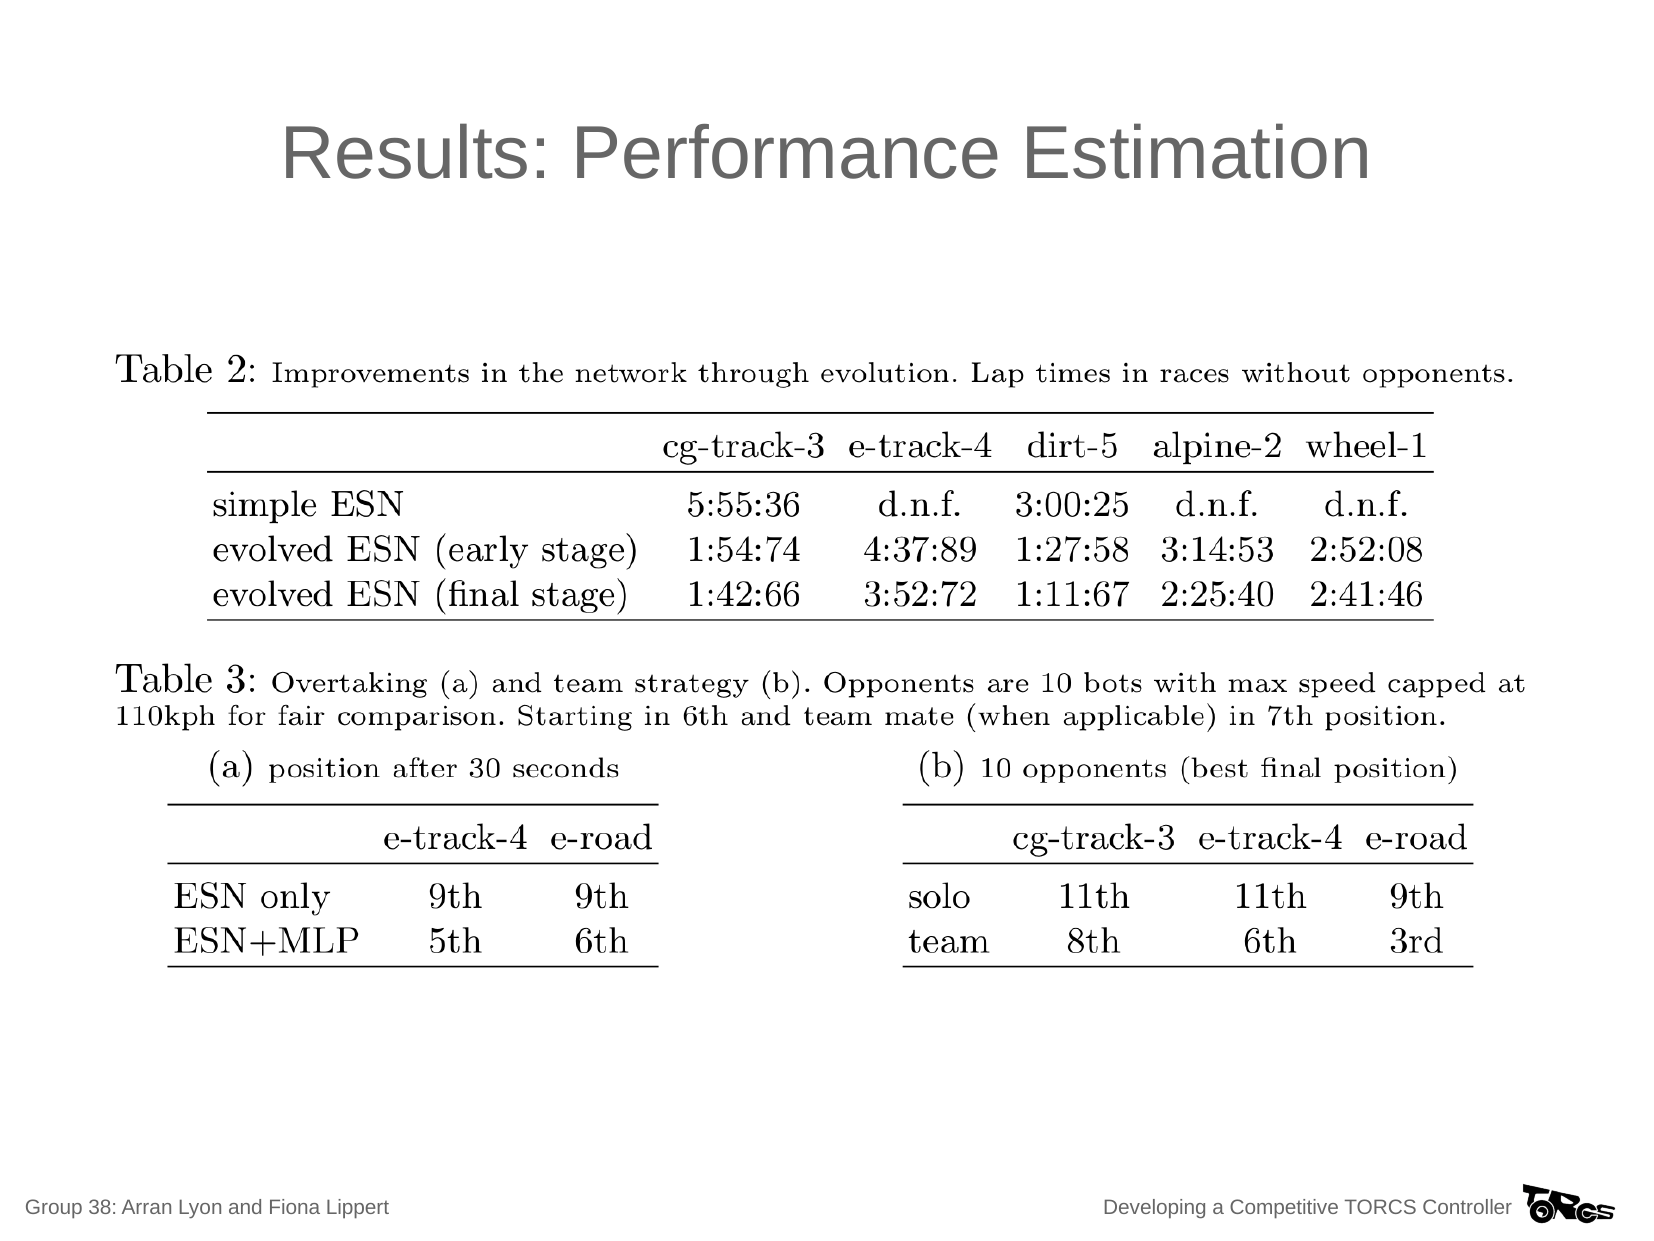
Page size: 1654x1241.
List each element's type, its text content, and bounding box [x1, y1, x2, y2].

title Results: Performance Estimation [82, 49, 1571, 257]
picture [84, 332, 1555, 1023]
picture [1520, 1183, 1616, 1224]
